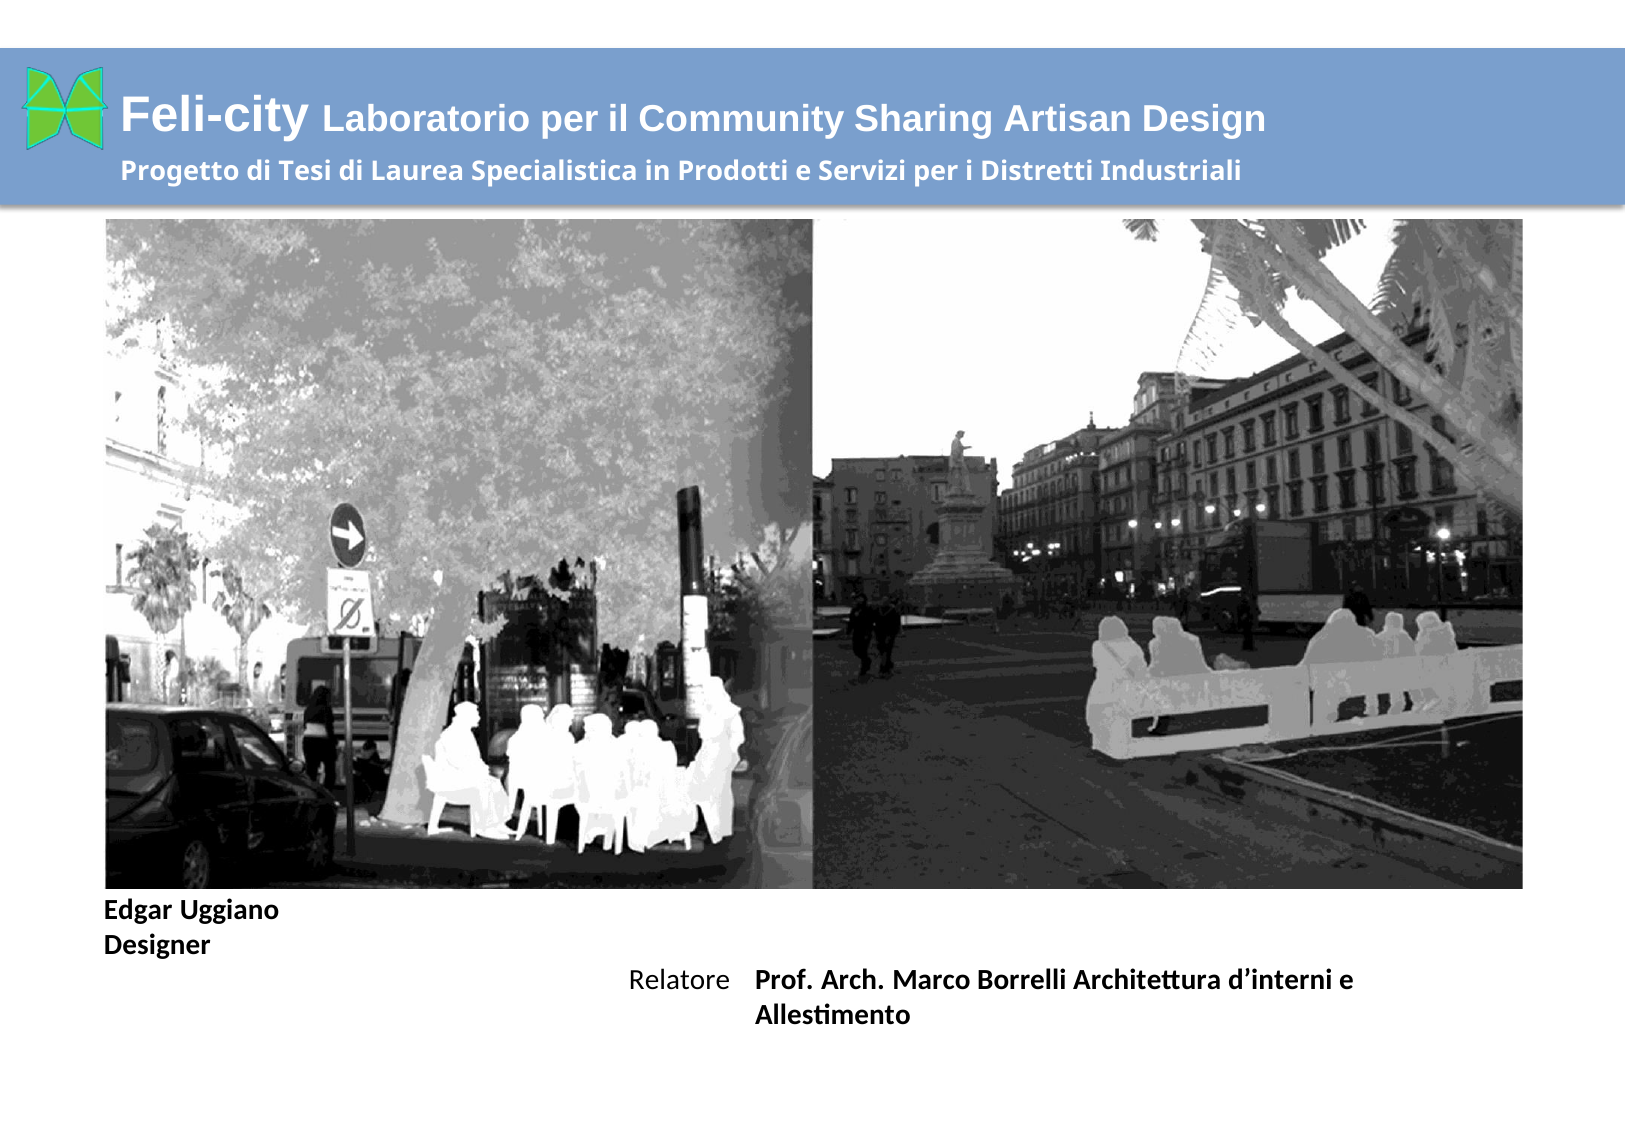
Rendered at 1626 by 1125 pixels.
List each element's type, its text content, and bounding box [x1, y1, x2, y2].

text_box [103, 219, 1523, 889]
text_box Feli-city Laboratorio per il Community Sharing Artisan Design Progetto di Tesi di Laurea Specialistica in Prodotti e Servizi per i Distretti Industriali [118, 81, 1489, 186]
text_box [0, 44, 1625, 216]
text_box Relatore [626, 960, 732, 996]
text_box Edgar Uggiano Designer [101, 890, 394, 961]
text_box Prof. Arch. Marco Borrelli Architettura d’interni e Allestimento [752, 960, 1510, 1031]
